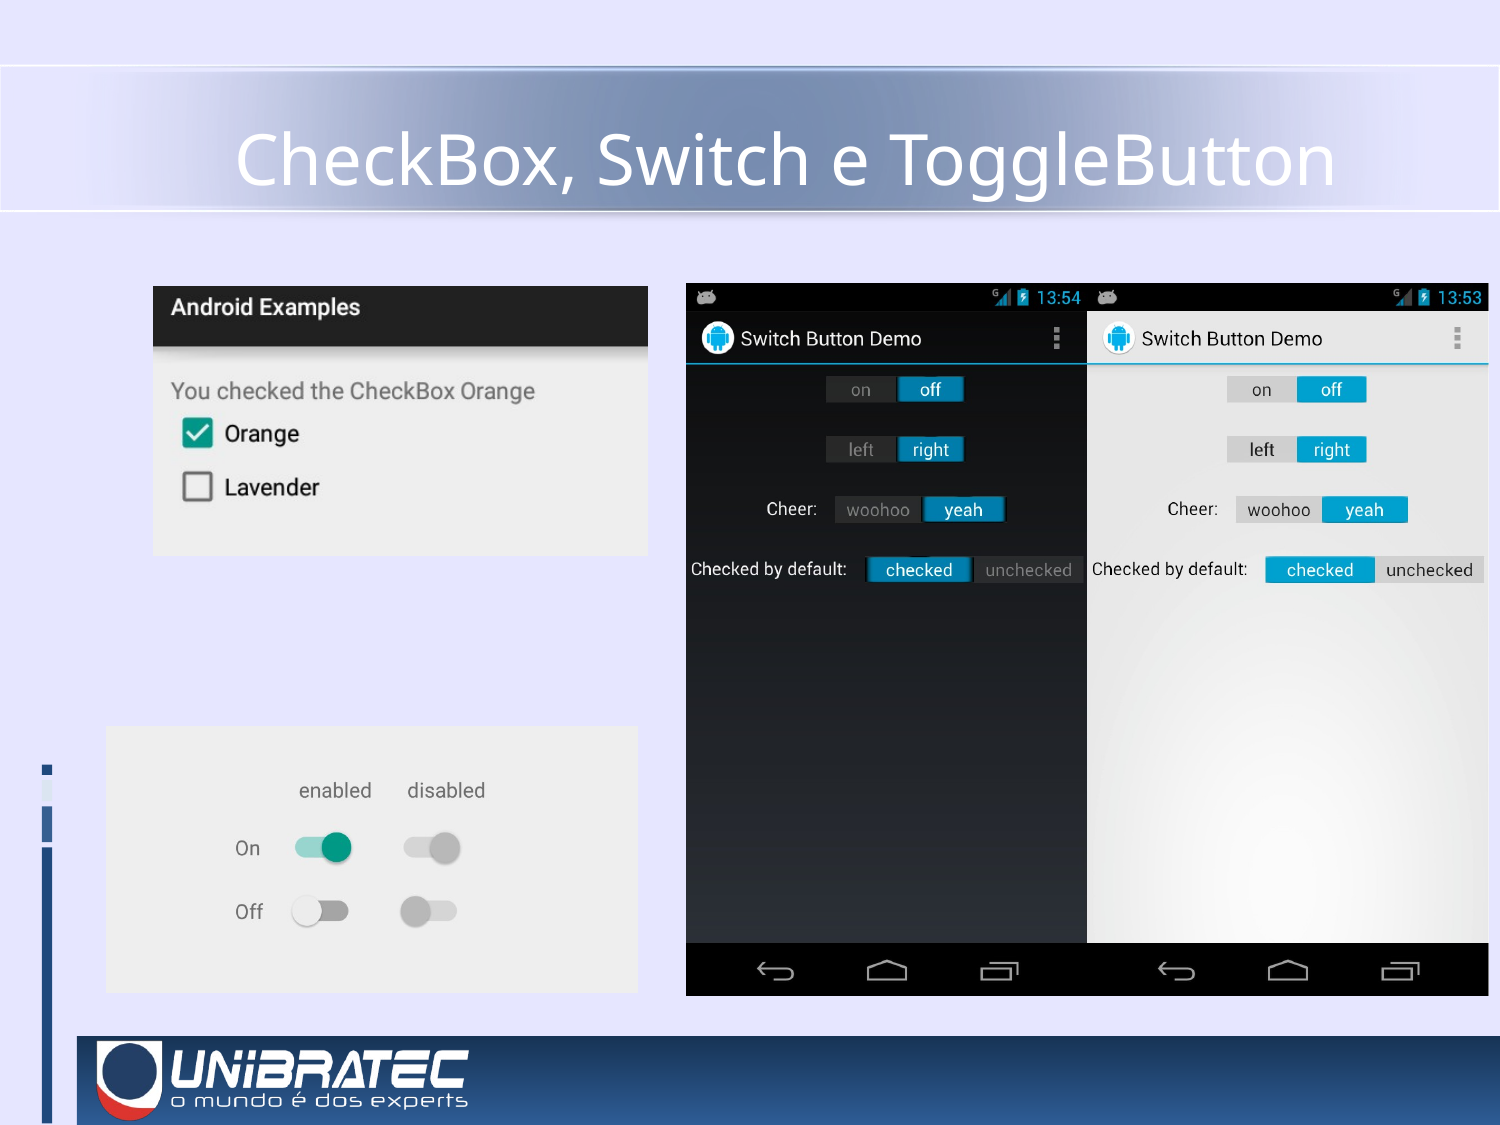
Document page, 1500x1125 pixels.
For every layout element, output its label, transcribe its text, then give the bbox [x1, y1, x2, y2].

picture [96, 1040, 469, 1121]
picture [0, 58, 1500, 227]
picture [686, 283, 1489, 996]
picture [153, 286, 648, 556]
title CheckBox, Switch e ToggleButton [150, 84, 1424, 233]
picture [106, 726, 638, 993]
